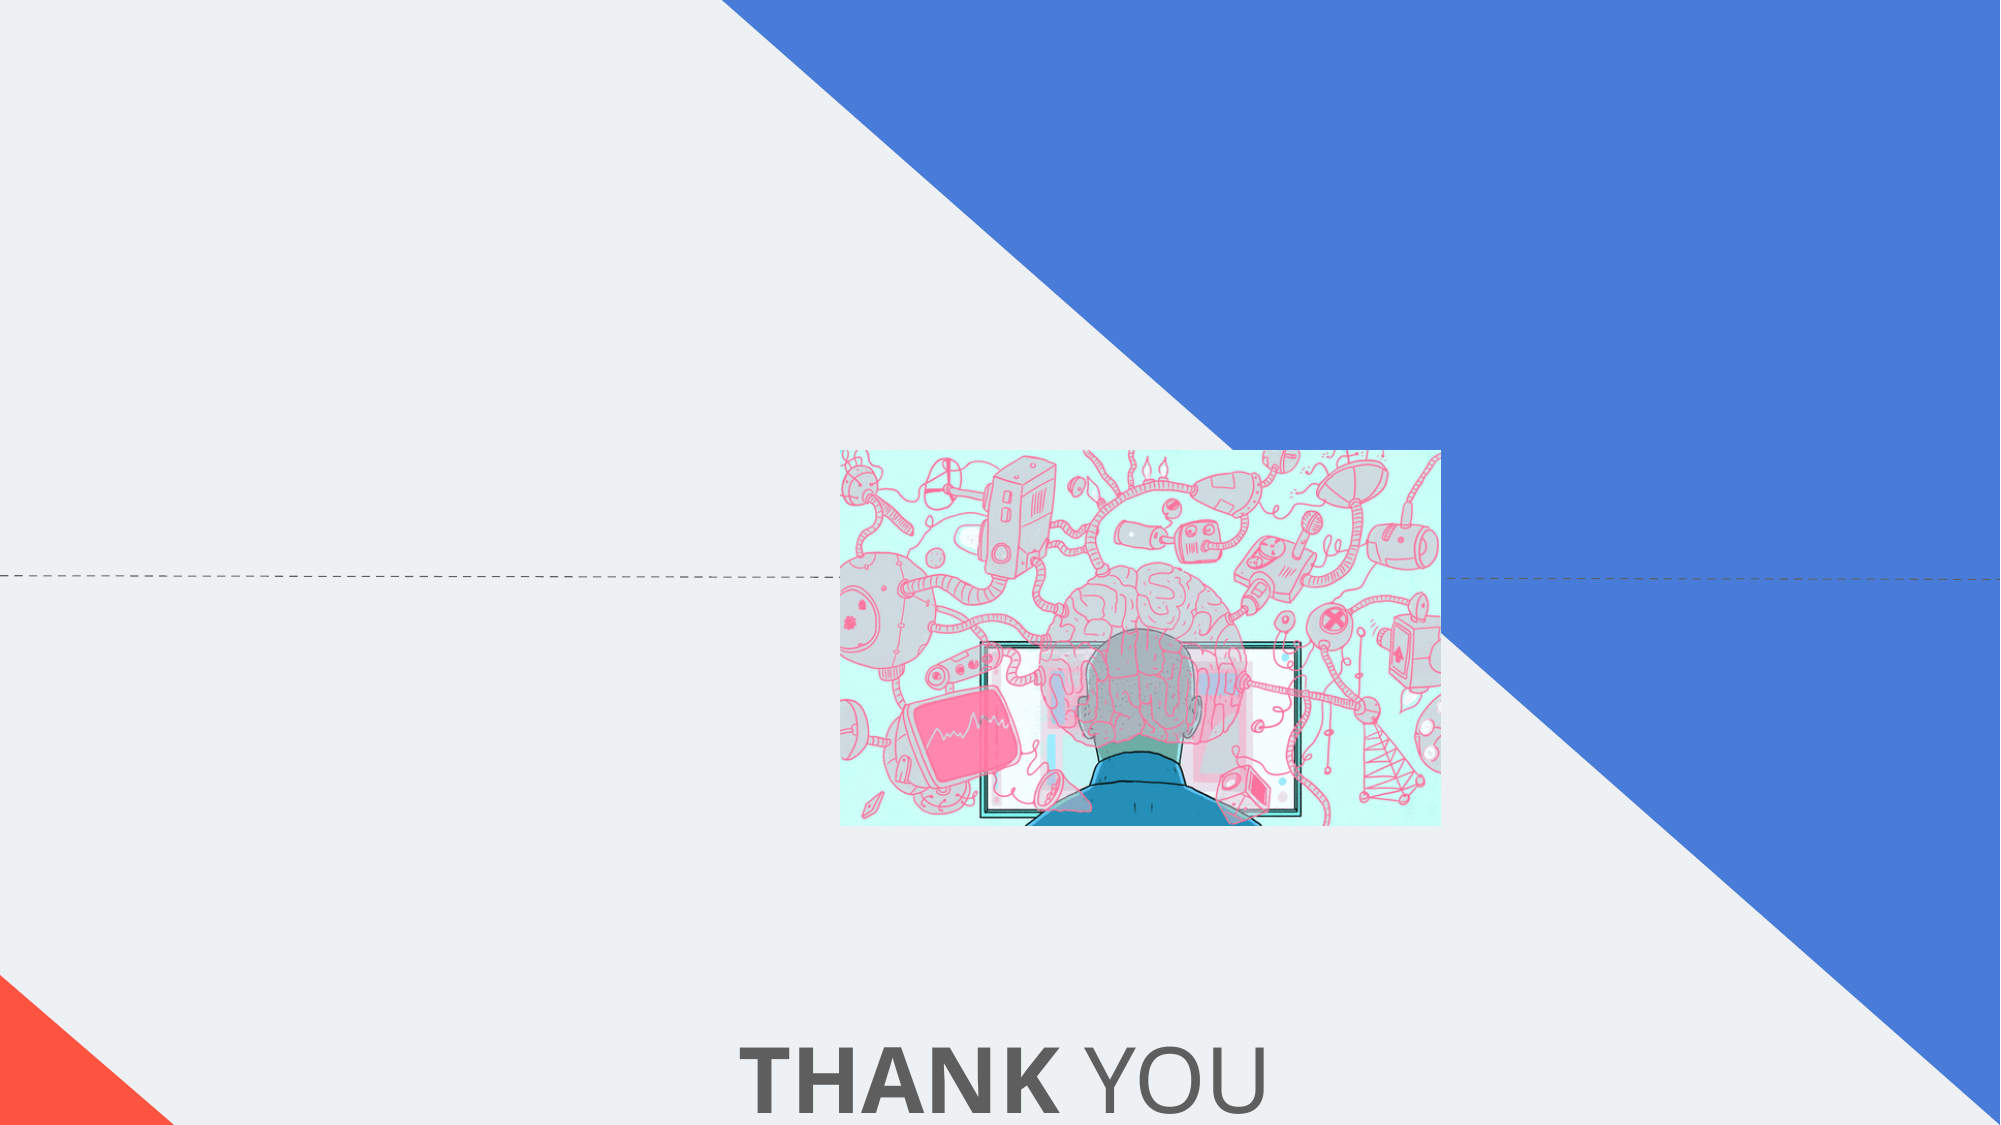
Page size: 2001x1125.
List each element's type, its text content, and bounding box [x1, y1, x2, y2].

picture [840, 450, 1441, 826]
text_box [721, 0, 2000, 1125]
subtitle THANK YOU [512, 1026, 1499, 1125]
text_box [0, 974, 174, 1125]
